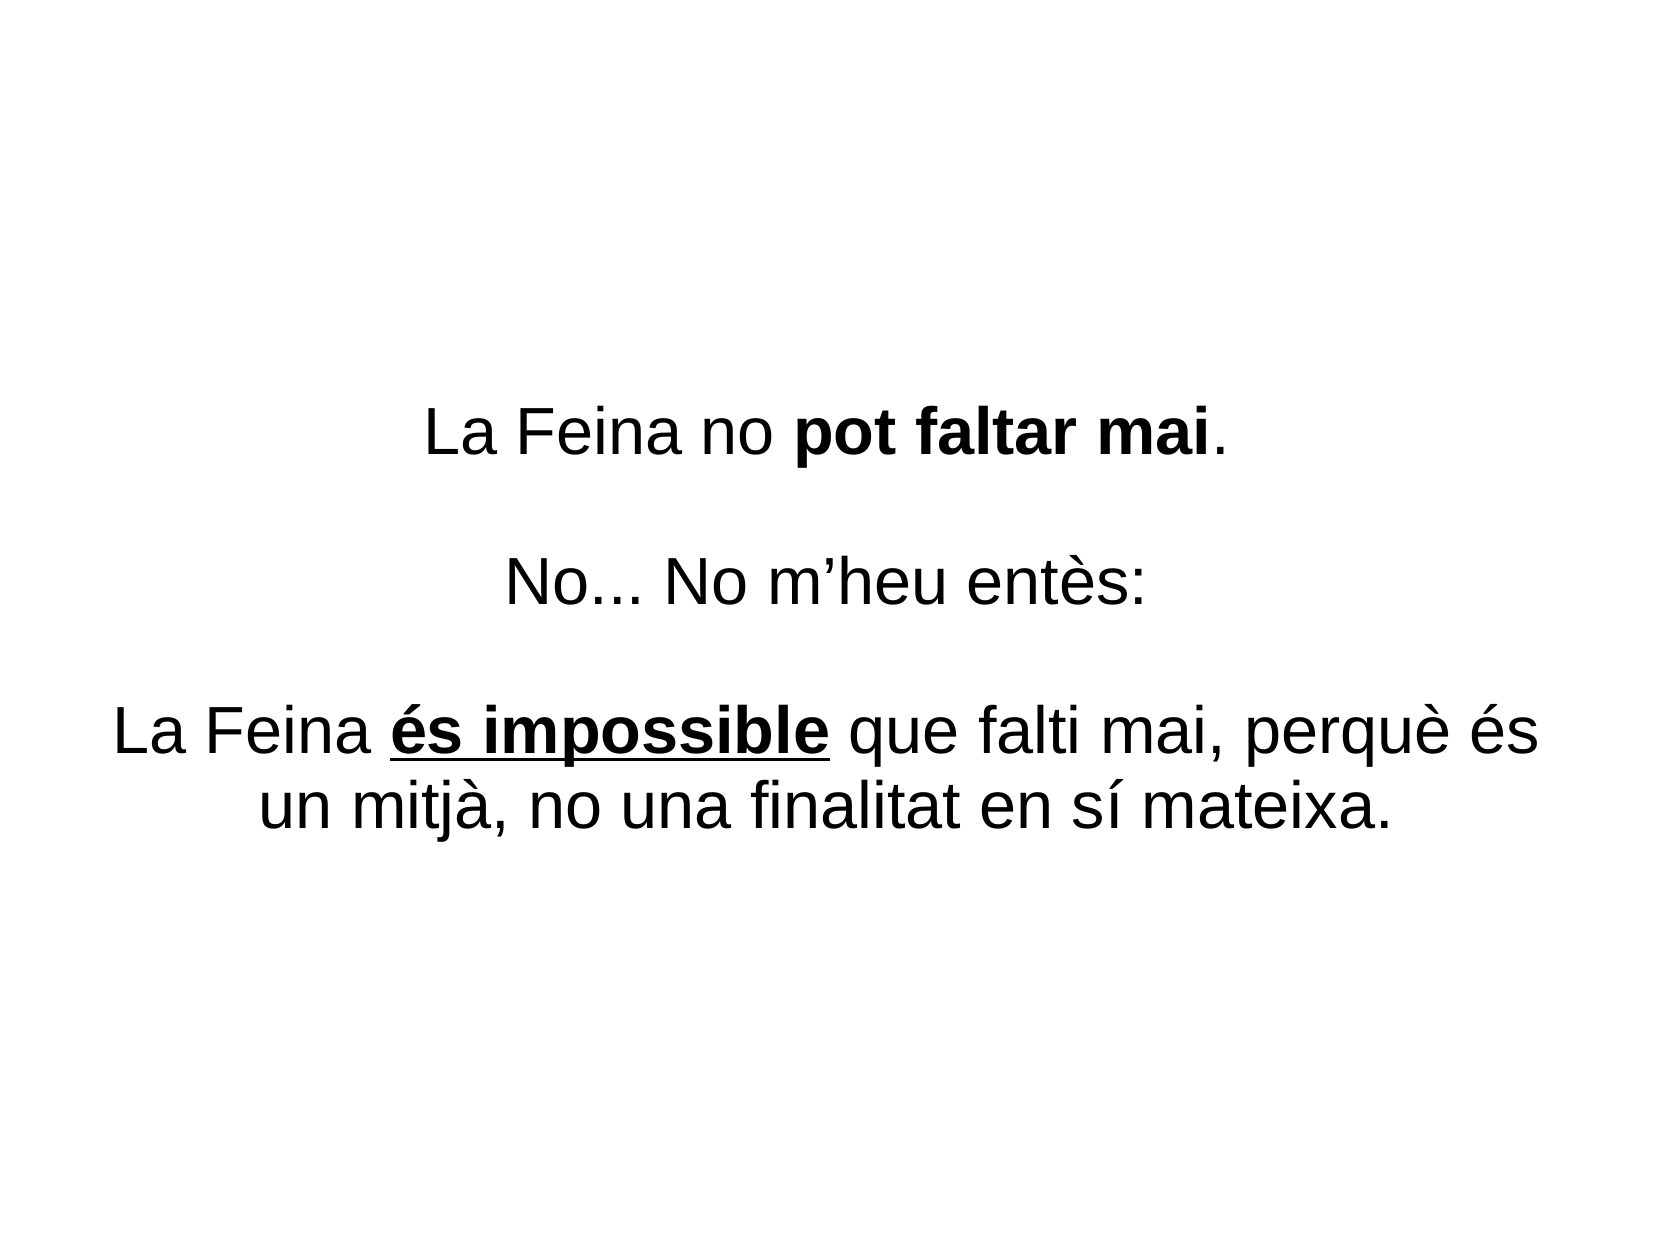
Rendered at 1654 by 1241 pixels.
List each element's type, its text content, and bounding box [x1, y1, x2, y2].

subtitle La Feina no pot faltar mai. No... No m’heu entès: La Feina és impossible que falti mai, perquè és un mitjà, no una finalitat en sí mateixa. [82, 138, 1571, 1099]
